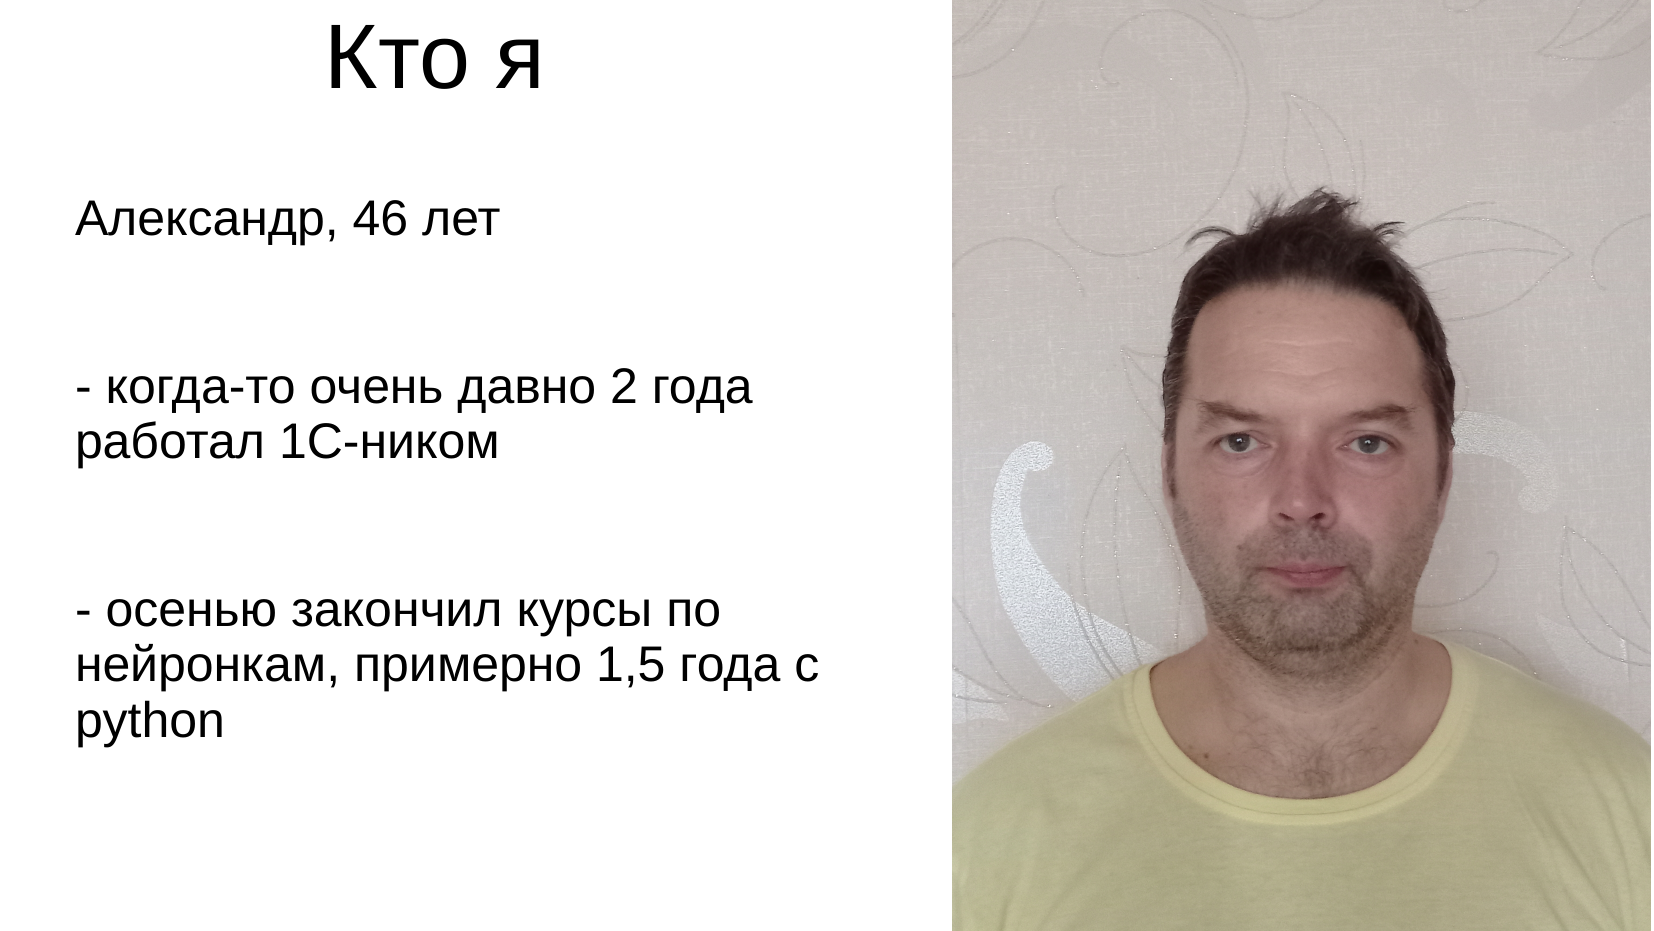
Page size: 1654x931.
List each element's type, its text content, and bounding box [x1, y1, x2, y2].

picture [952, 0, 1651, 931]
title Кто я [82, 0, 788, 113]
subtitle Александр, 46 лет - когда-то очень давно 2 года работал 1С-ником - осенью закончил курсы по нейронкам, примерно 1,5 года с python [75, 190, 901, 860]
